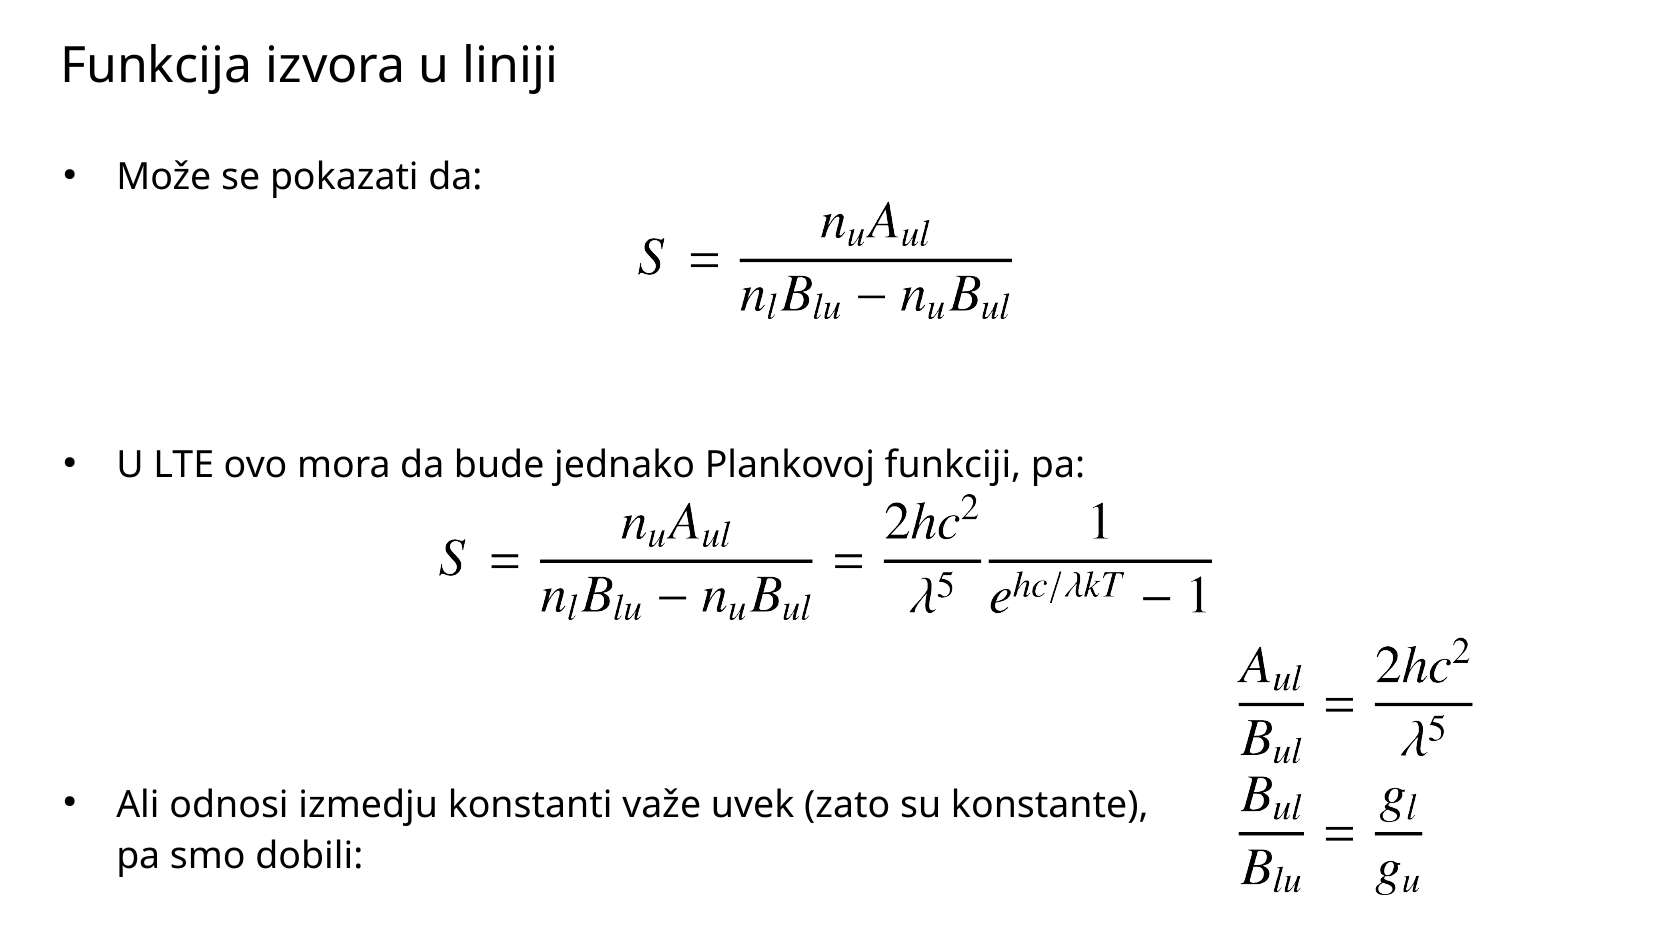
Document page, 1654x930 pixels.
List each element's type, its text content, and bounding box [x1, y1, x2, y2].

picture [439, 492, 1213, 620]
list Može se pokazati da: U LTE ovo mora da bude jednako Plankovoj funkciji, pa: Ali odnosi izmedju konstanti važe uvek (zato su konstante), pa smo dobili: [45, 149, 1635, 880]
title Funkcija izvora u liniji [59, 13, 1648, 113]
picture [638, 201, 1015, 319]
picture [1237, 637, 1475, 895]
